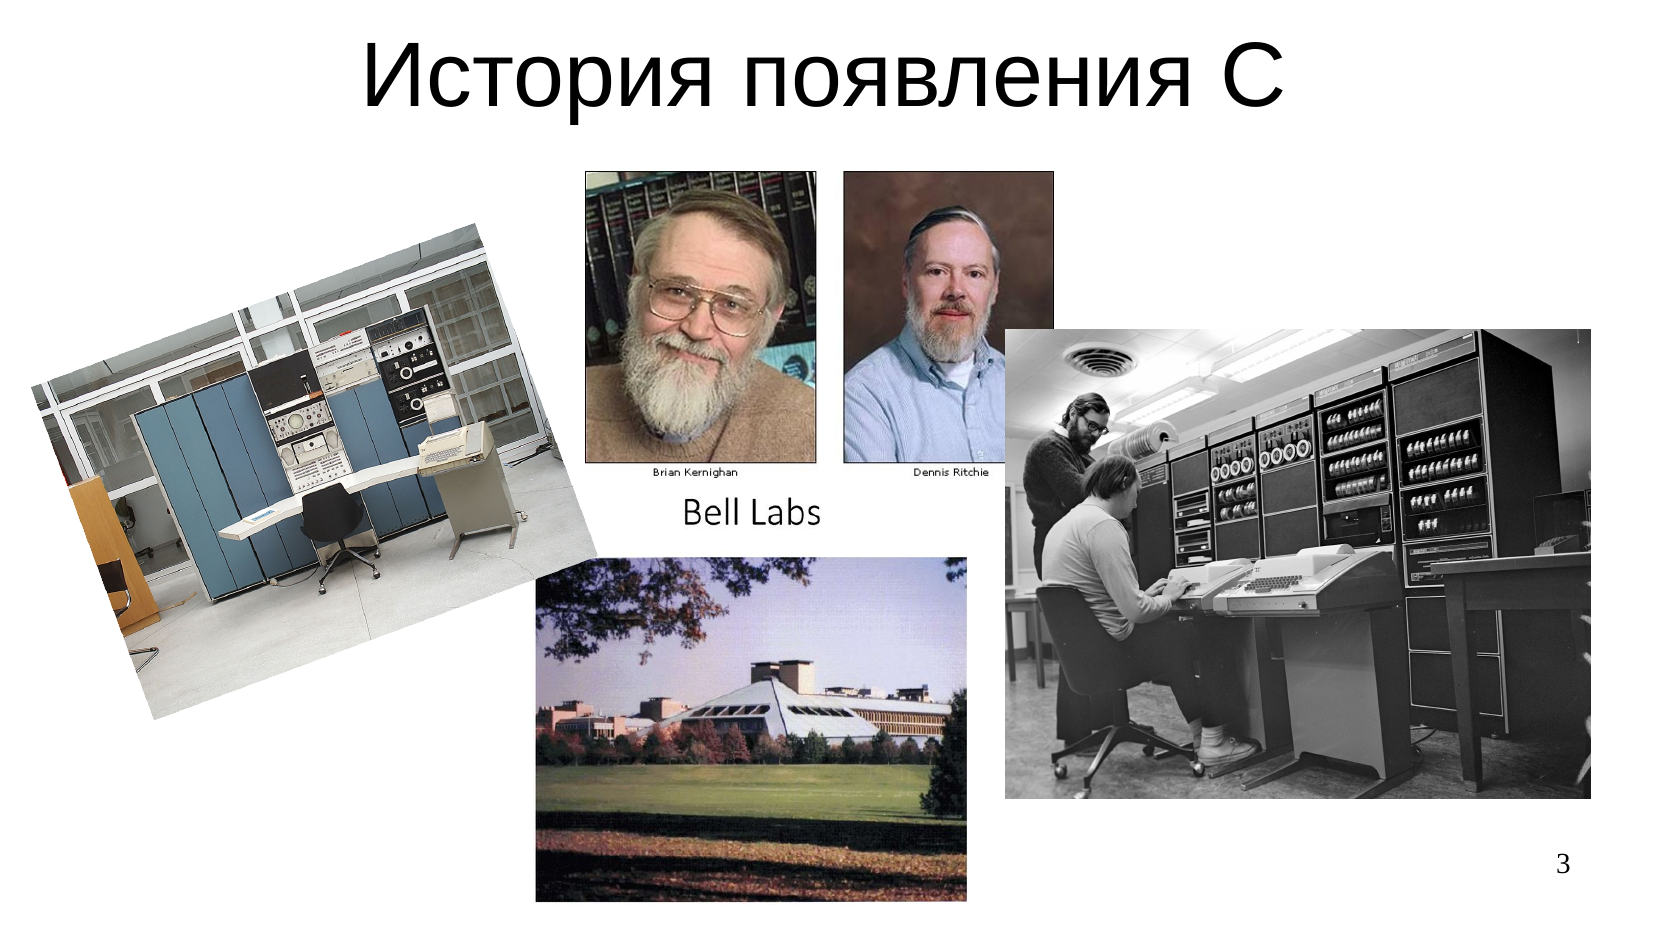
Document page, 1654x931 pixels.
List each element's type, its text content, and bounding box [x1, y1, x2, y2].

picture [30, 170, 1591, 931]
title История появления C [80, 0, 1569, 153]
